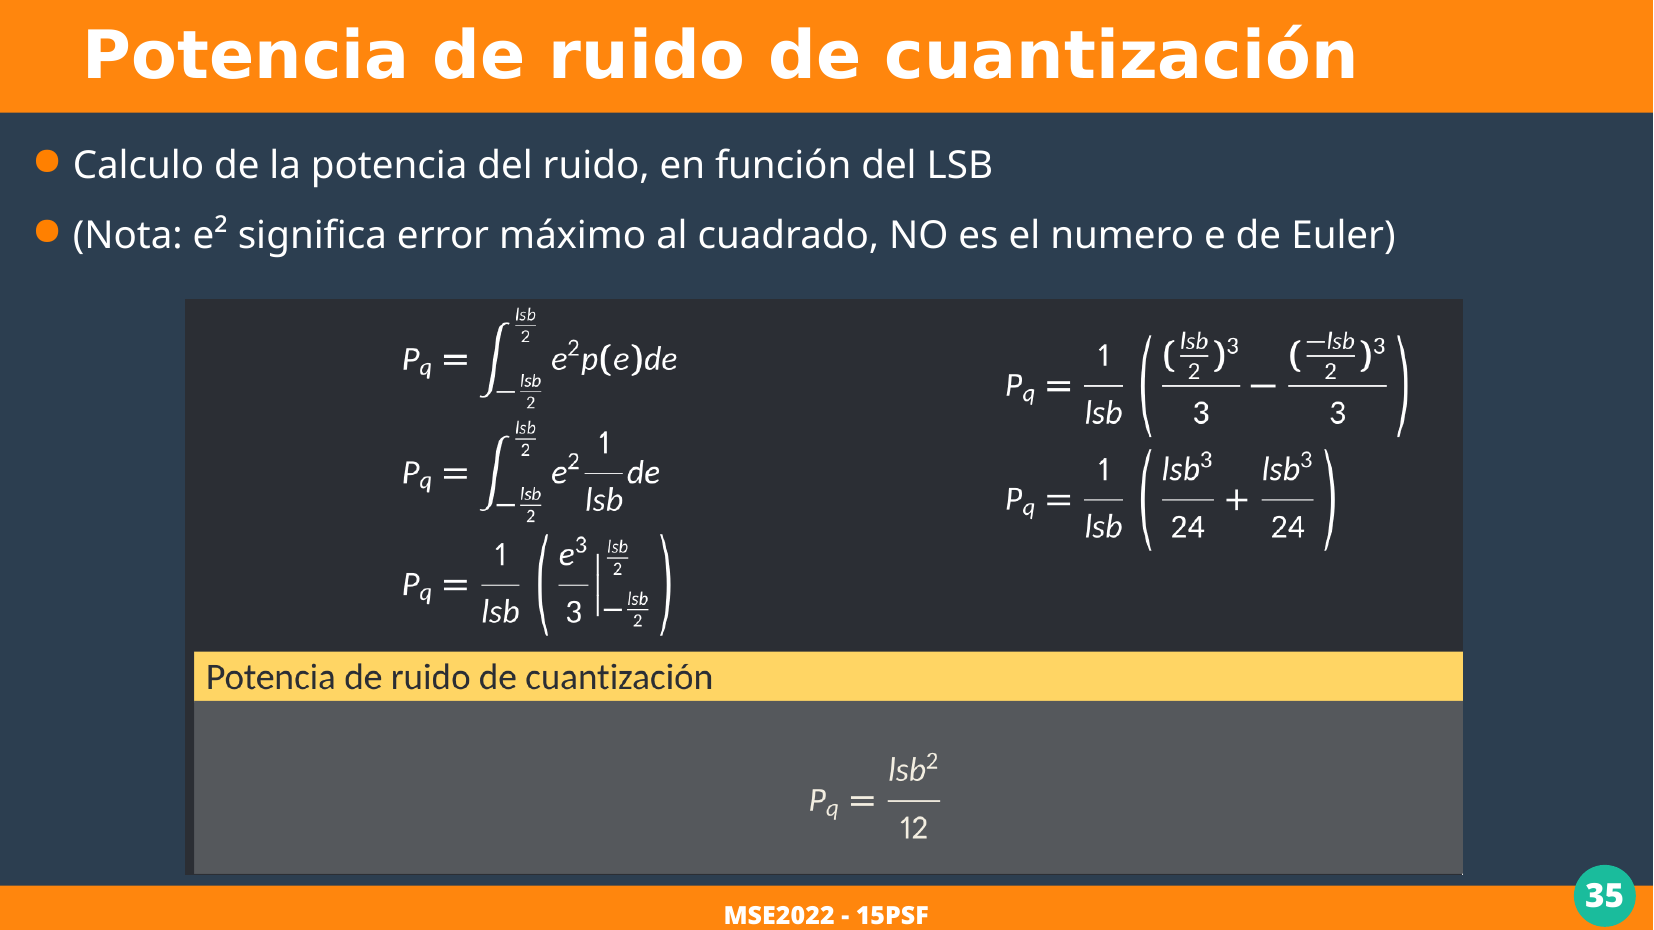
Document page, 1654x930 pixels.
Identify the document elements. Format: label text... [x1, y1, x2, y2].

list Calculo de la potencia del ruido, en función del LSB (Nota: e² significa error máximo al cuadrado, NO es el numero e de Euler) [18, 137, 1576, 263]
title Potencia de ruido de cuantización [0, 16, 1651, 113]
picture [185, 299, 1463, 875]
